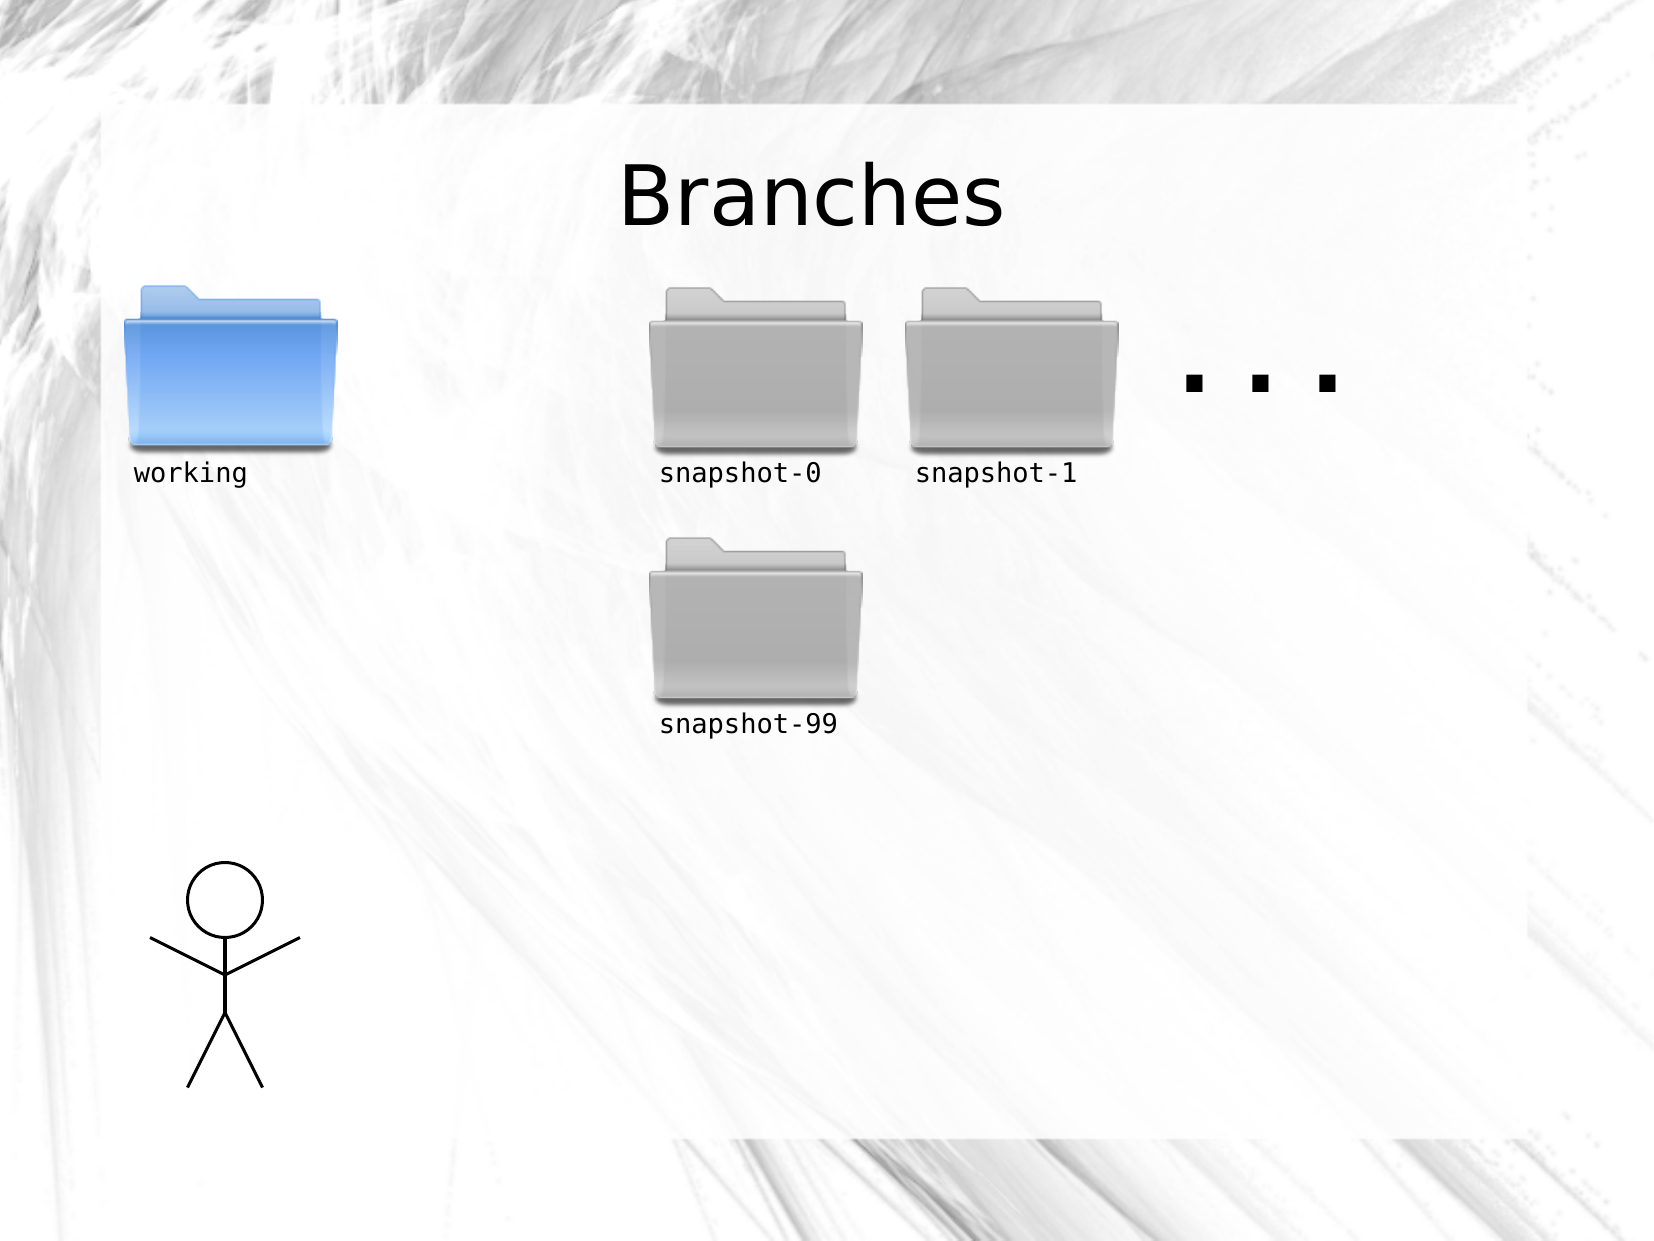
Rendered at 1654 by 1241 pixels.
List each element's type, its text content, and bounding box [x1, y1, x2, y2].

text_box . . . [1162, 300, 1361, 497]
text_box snapshot-1 [900, 450, 1093, 497]
title Branches [118, 112, 1506, 281]
text_box working [119, 450, 263, 497]
text_box snapshot-99 [644, 700, 853, 747]
picture [0, 0, 1654, 1241]
text_box snapshot-0 [644, 450, 837, 497]
